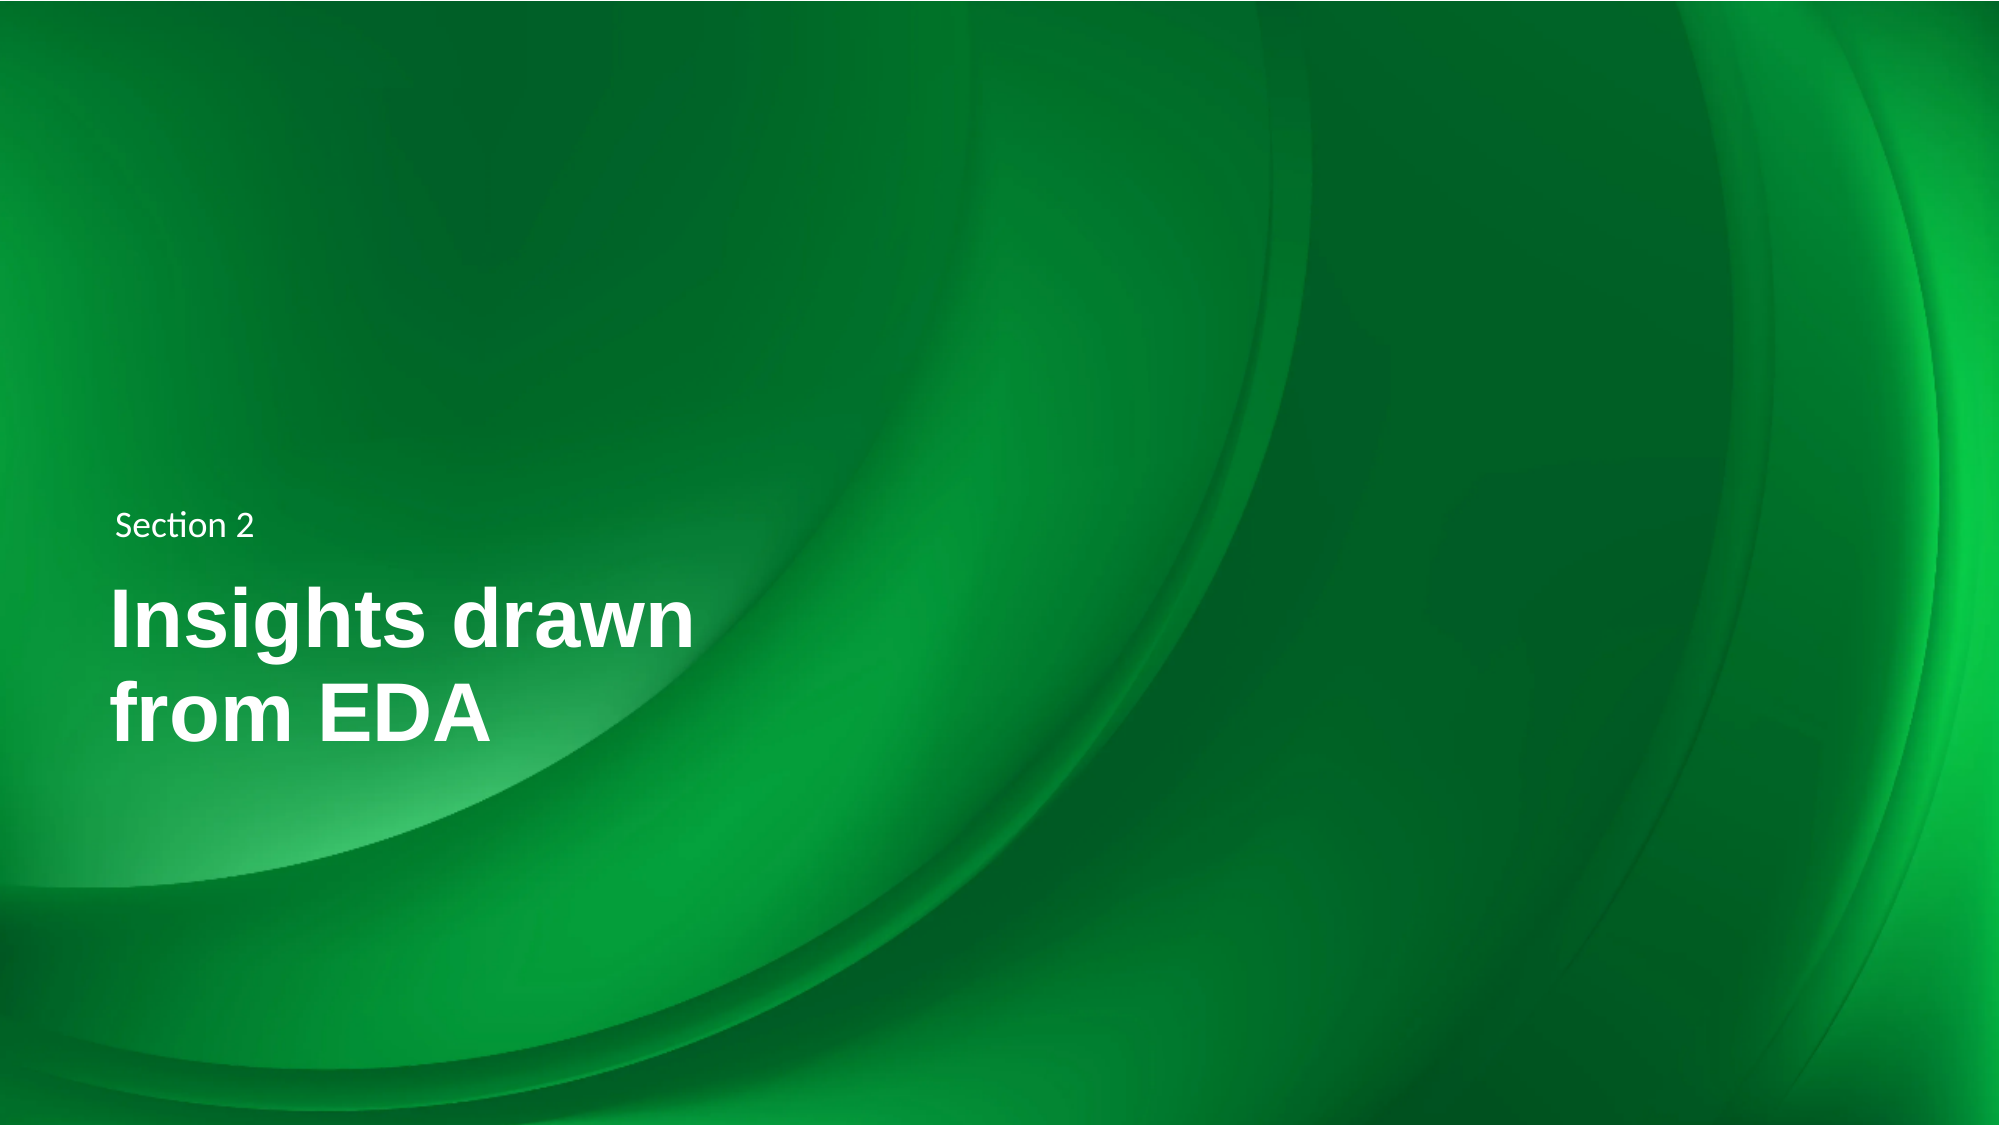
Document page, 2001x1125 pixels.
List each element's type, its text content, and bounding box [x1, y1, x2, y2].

picture [0, 1, 1999, 1125]
text_box Section 2 [100, 502, 427, 566]
text_box Insights drawn from EDA [94, 565, 1267, 767]
